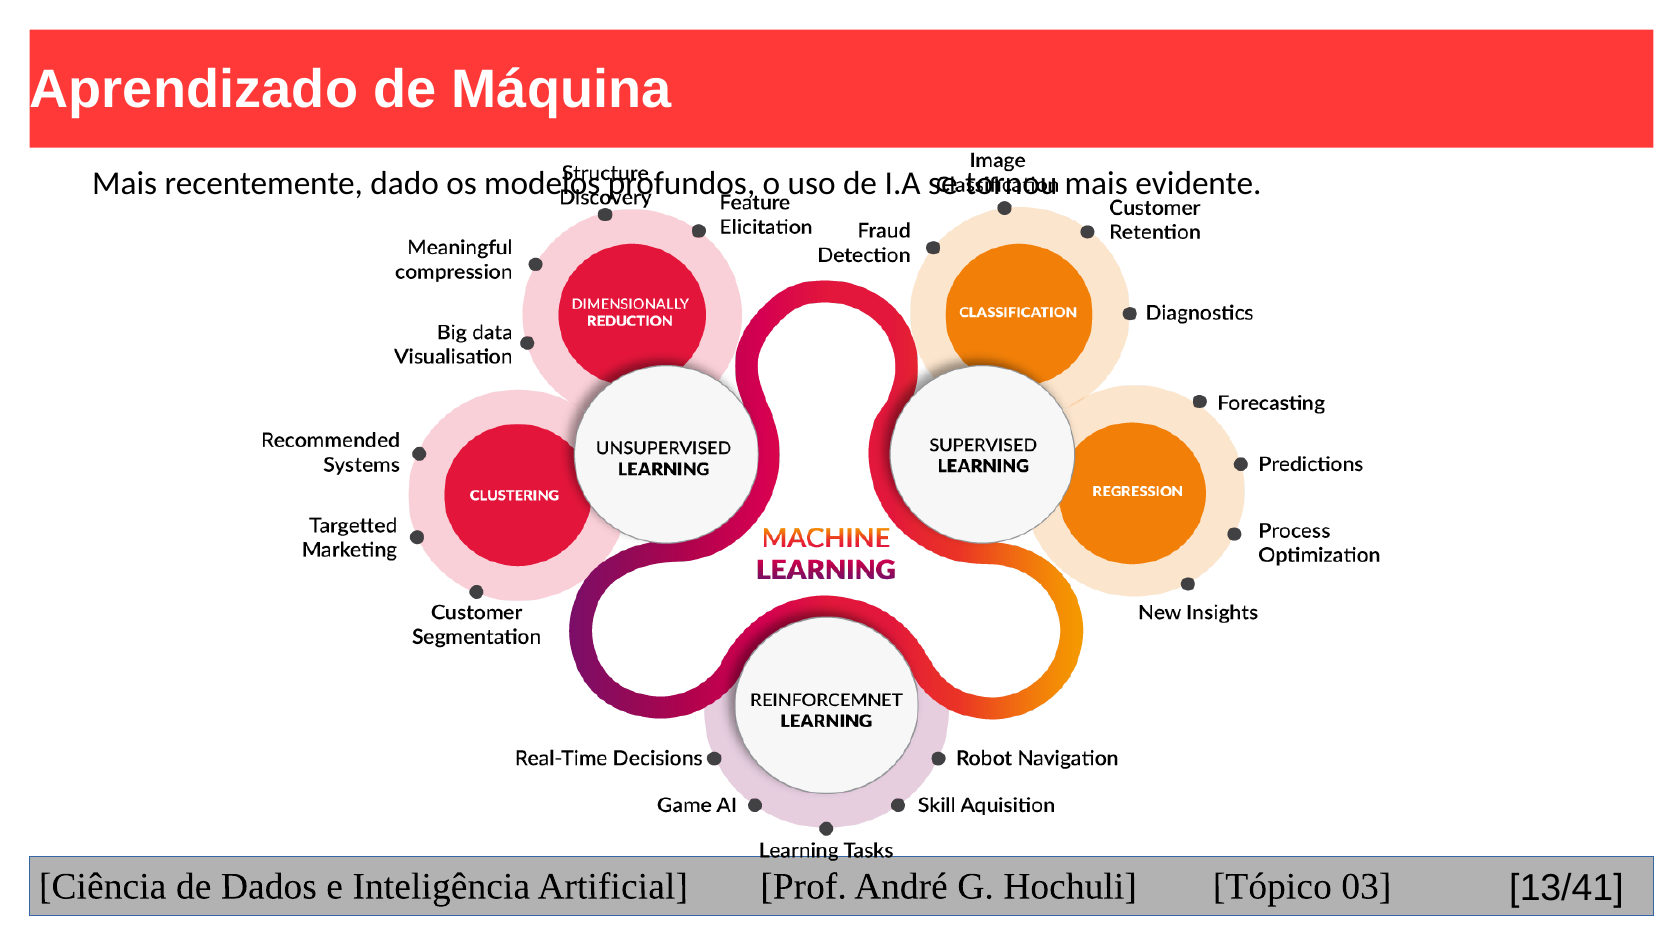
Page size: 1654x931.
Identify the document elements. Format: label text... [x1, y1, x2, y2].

title Aprendizado de Máquina [29, 29, 1654, 148]
text_box Mais recentemente, dado os modelos profundos, o uso de I.A se tornou mais evidente. [77, 153, 1594, 931]
picture [242, 133, 1397, 886]
